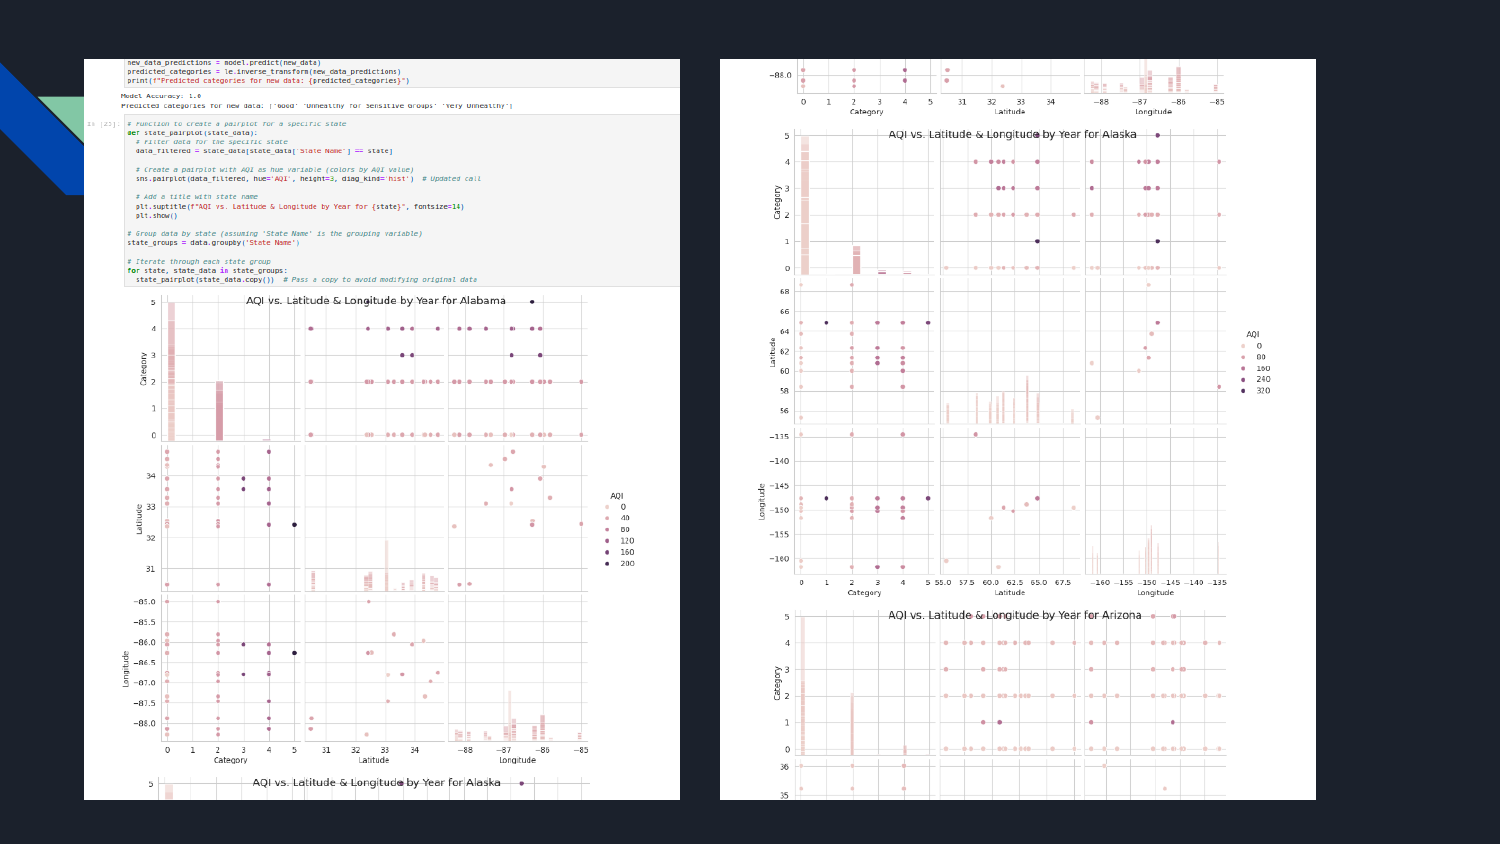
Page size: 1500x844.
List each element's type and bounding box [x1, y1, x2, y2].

picture [84, 59, 680, 800]
picture [720, 59, 1316, 800]
